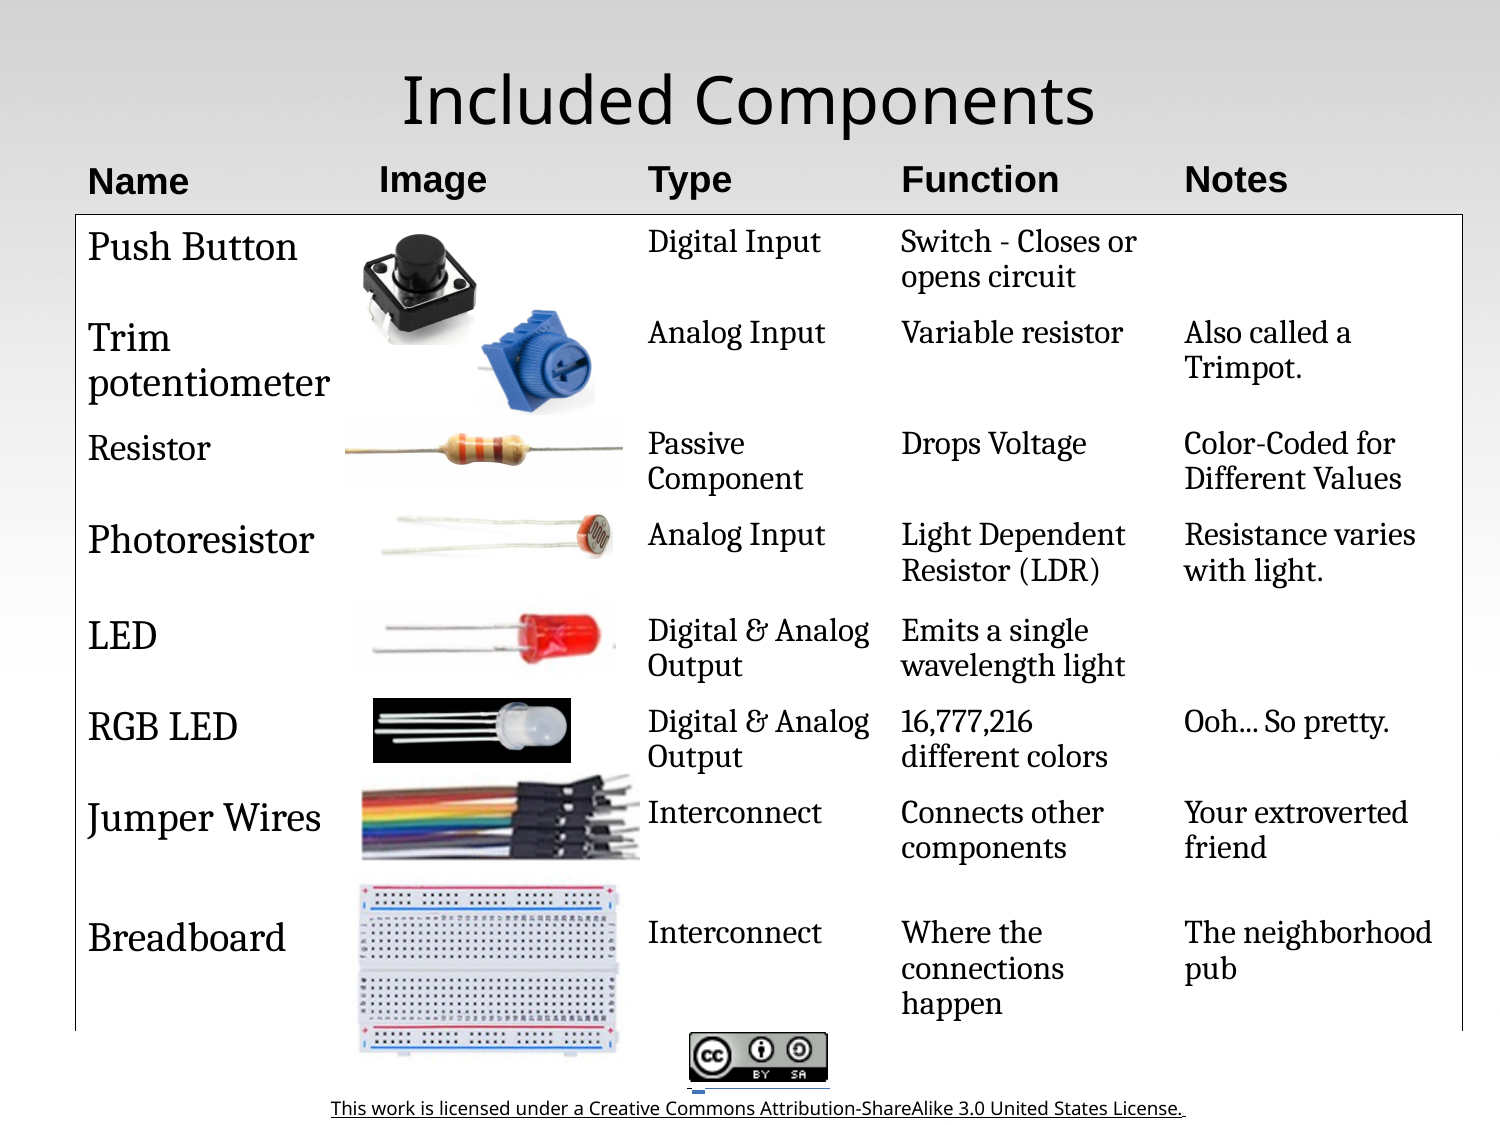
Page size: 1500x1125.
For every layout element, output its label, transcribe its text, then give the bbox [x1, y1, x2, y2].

table_cell [366, 862, 635, 906]
table_cell Analog Input [635, 306, 889, 417]
table_cell [366, 604, 635, 695]
table_header [366, 215, 635, 306]
table_cell Interconnect [635, 786, 889, 906]
table_cell Your extroverted friend [1172, 786, 1462, 906]
table_cell Resistance varies with light. [1172, 508, 1462, 604]
table_cell Ooh... So pretty. [1172, 695, 1462, 786]
table_cell Resistor [76, 417, 366, 508]
table_cell Connects other components [889, 786, 1172, 906]
table_header [1172, 215, 1462, 306]
table_header Switch - Closes or opens circuit [889, 215, 1172, 306]
table_cell 16,777,216 different colors [889, 695, 1172, 786]
table_cell Digital & Analog Output [635, 695, 889, 786]
table_cell Interconnect [635, 906, 889, 1031]
table_cell [1172, 604, 1462, 695]
table_header Image [366, 153, 635, 212]
table_header Name [75, 153, 366, 212]
table_cell [631, 906, 635, 1031]
table_cell [366, 508, 635, 604]
table_cell Analog Input [635, 508, 889, 604]
picture [0, 0, 1500, 1125]
table_header Push Button [76, 215, 366, 306]
table_cell Drops Voltage [889, 417, 1172, 508]
table_cell [366, 345, 474, 415]
table_cell Trim potentiometer [76, 306, 366, 417]
table_cell Passive Component [635, 417, 889, 508]
table_cell Color-Coded for Different Values [1172, 417, 1462, 508]
table_cell Photoresistor [76, 508, 366, 604]
table_cell Where the connections happen [889, 906, 1172, 1031]
table_cell The neighborhood pub [1172, 906, 1462, 1031]
table_header Notes [1172, 153, 1462, 212]
table_cell Light Dependent Resistor (LDR) [889, 508, 1172, 604]
table_cell LED [76, 604, 366, 695]
table_cell Breadboard [76, 906, 348, 1031]
table_header Function [889, 153, 1172, 212]
table_cell Also called a Trimpot. [1172, 306, 1462, 417]
table_cell Variable resistor [889, 306, 1172, 417]
table_cell [366, 695, 635, 772]
table_cell RGB LED [76, 695, 366, 786]
table_cell [366, 417, 635, 508]
table_cell Digital & Analog Output [635, 604, 889, 695]
table_cell Emits a single wavelength light [889, 604, 1172, 695]
table_cell Jumper Wires [76, 786, 366, 906]
table_header Digital Input [635, 215, 889, 306]
table_cell [478, 306, 635, 417]
table_header Type [635, 153, 889, 212]
title Included Components [112, 50, 1388, 153]
